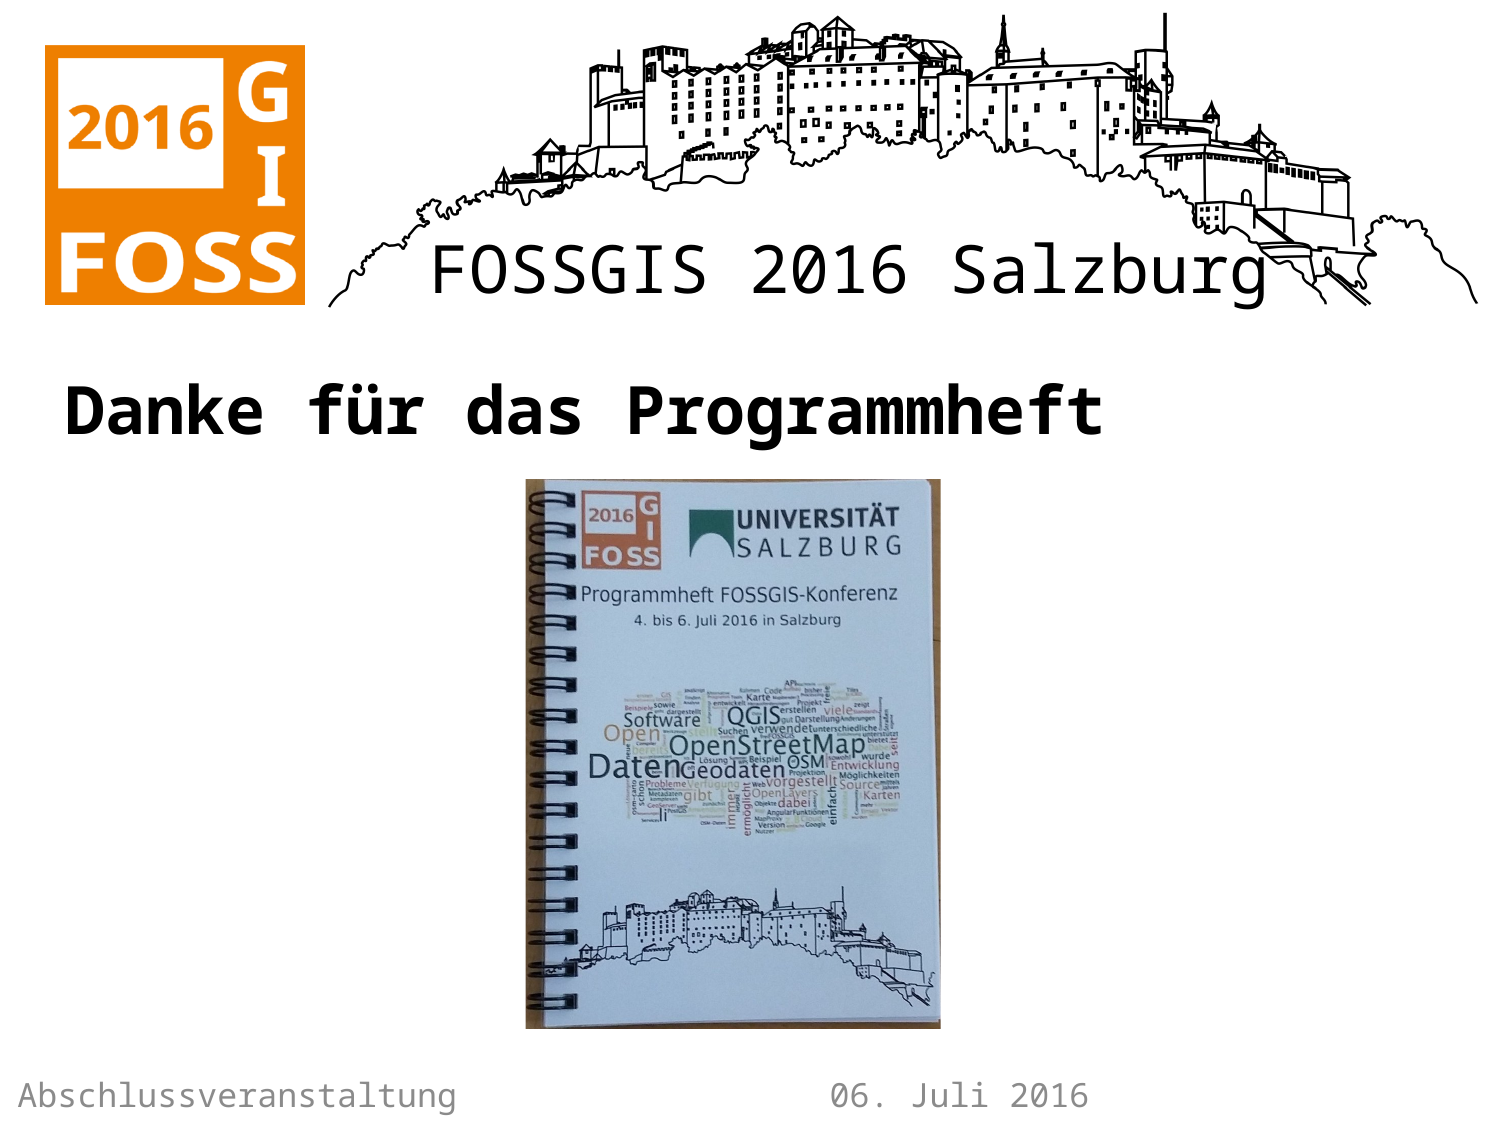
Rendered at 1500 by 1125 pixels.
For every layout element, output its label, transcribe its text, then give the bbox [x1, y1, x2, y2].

title FOSSGIS 2016 Salzburg [300, 196, 1399, 339]
picture [327, 12, 1500, 327]
picture [525, 479, 941, 1029]
subtitle Abschlussveranstaltung 06. Juli 2016 [2, 1046, 1500, 1125]
text_box Danke für das Programmheft [50, 360, 1121, 455]
picture [45, 45, 305, 306]
